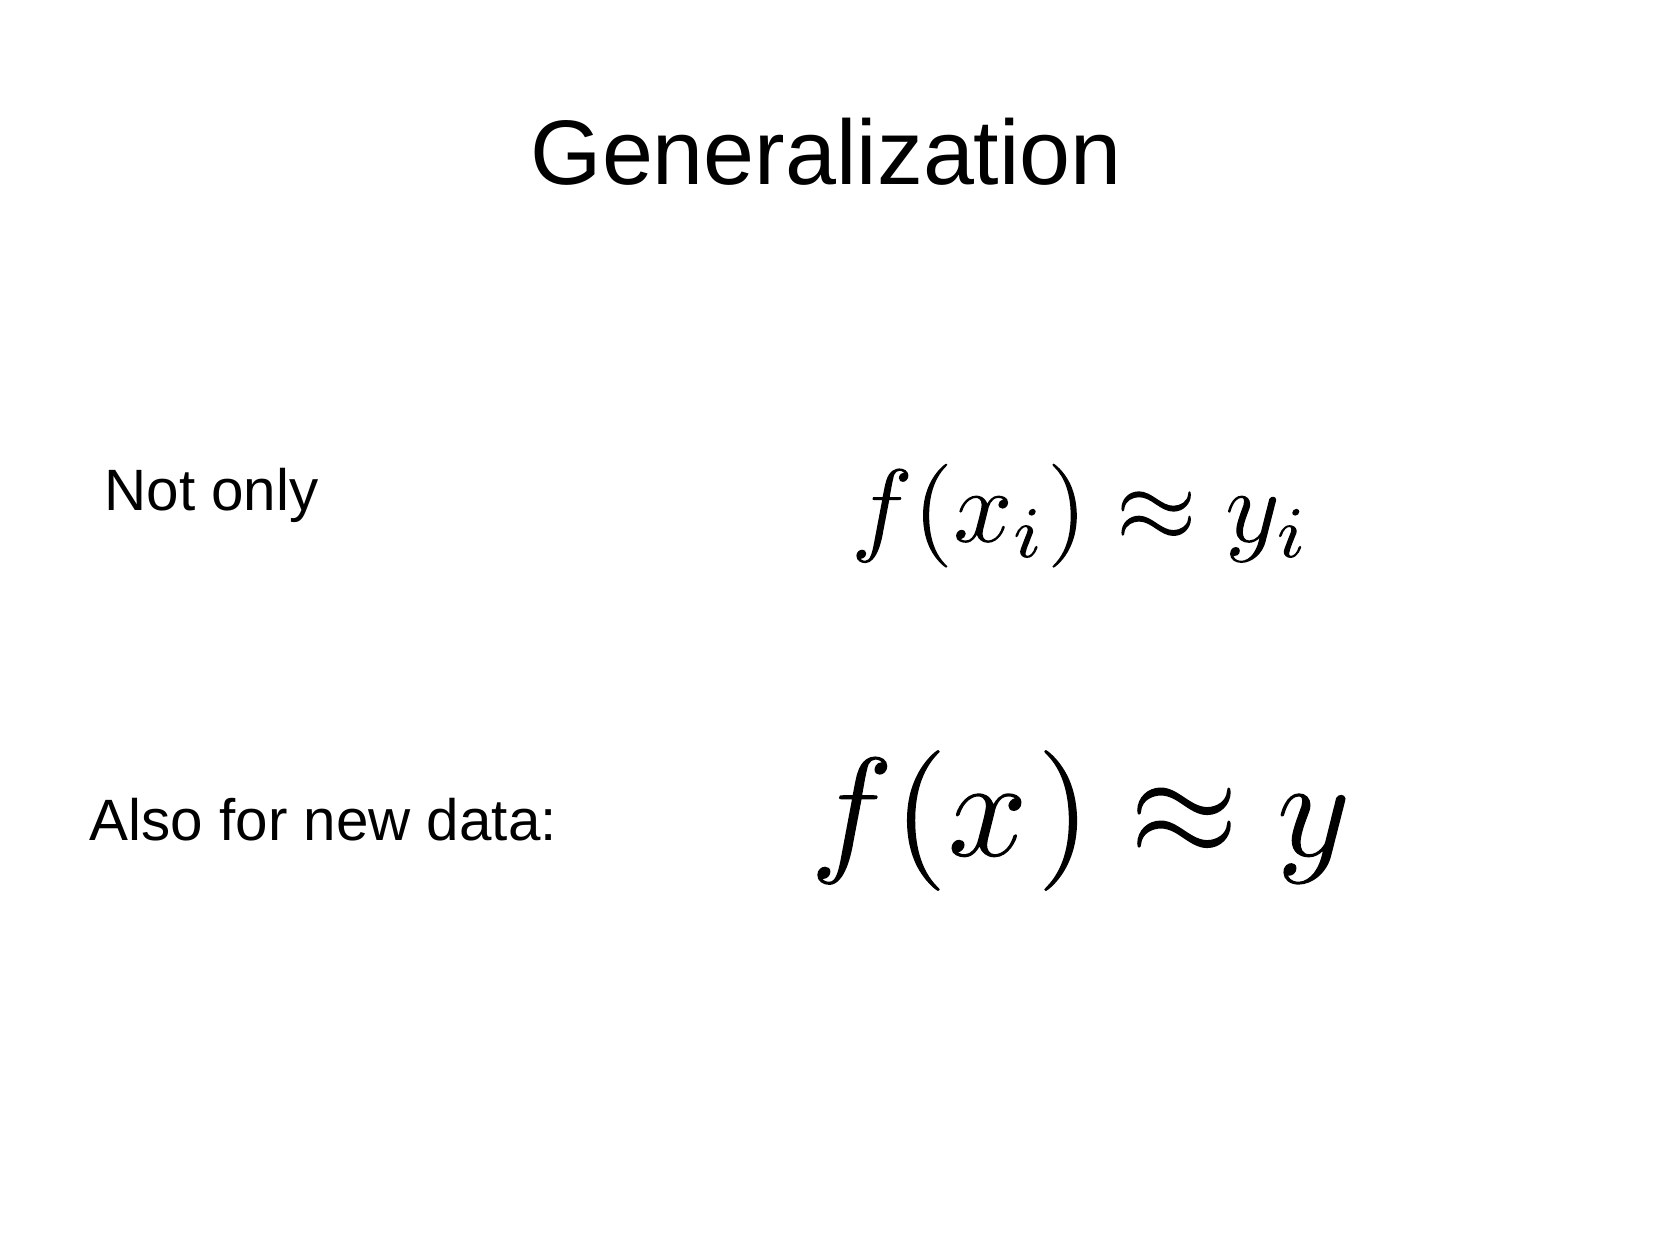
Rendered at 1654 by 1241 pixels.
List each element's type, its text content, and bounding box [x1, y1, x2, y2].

text_box Not only [90, 450, 466, 530]
text_box [850, 463, 1306, 568]
title Generalization [82, 49, 1571, 257]
text_box Also for new data: [75, 780, 601, 1074]
text_box [810, 750, 1422, 892]
